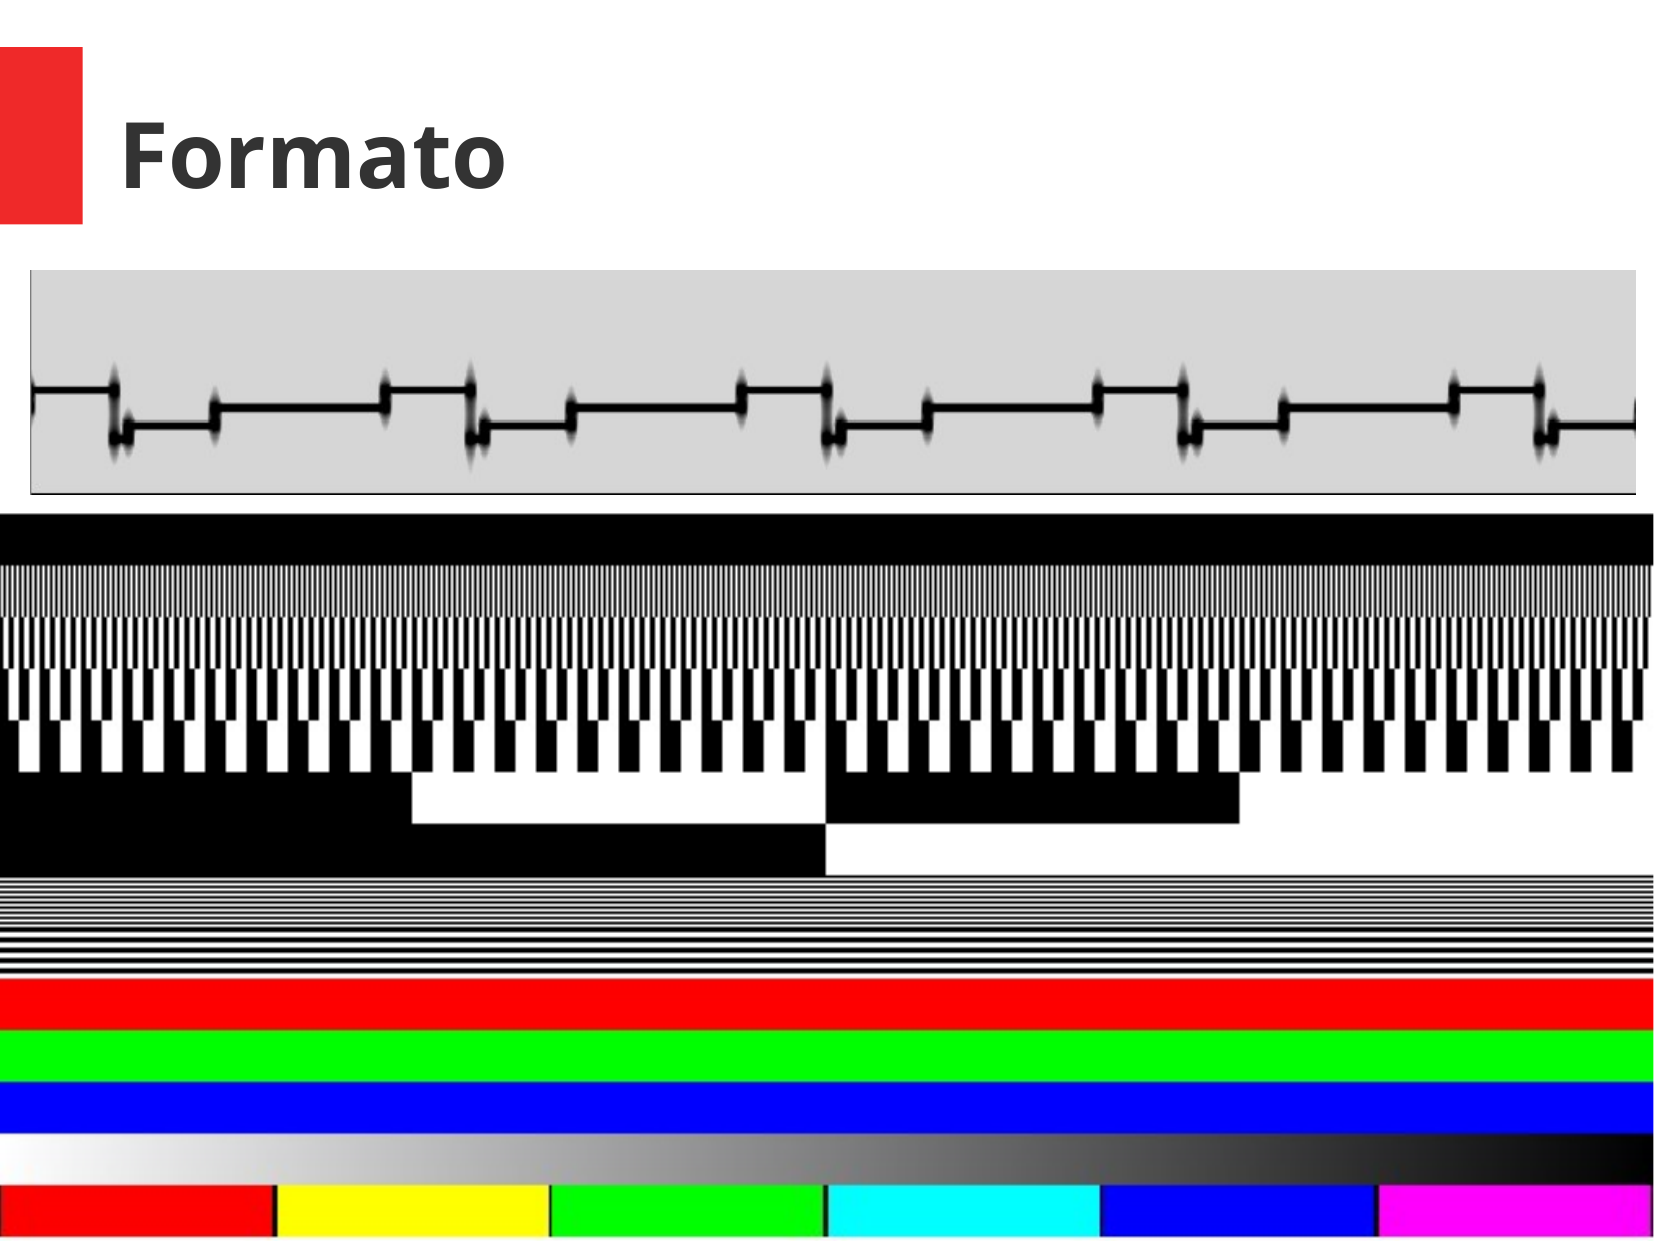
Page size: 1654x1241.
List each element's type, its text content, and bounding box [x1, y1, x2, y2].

picture [0, 270, 1654, 1241]
title Formato [118, 49, 1571, 257]
